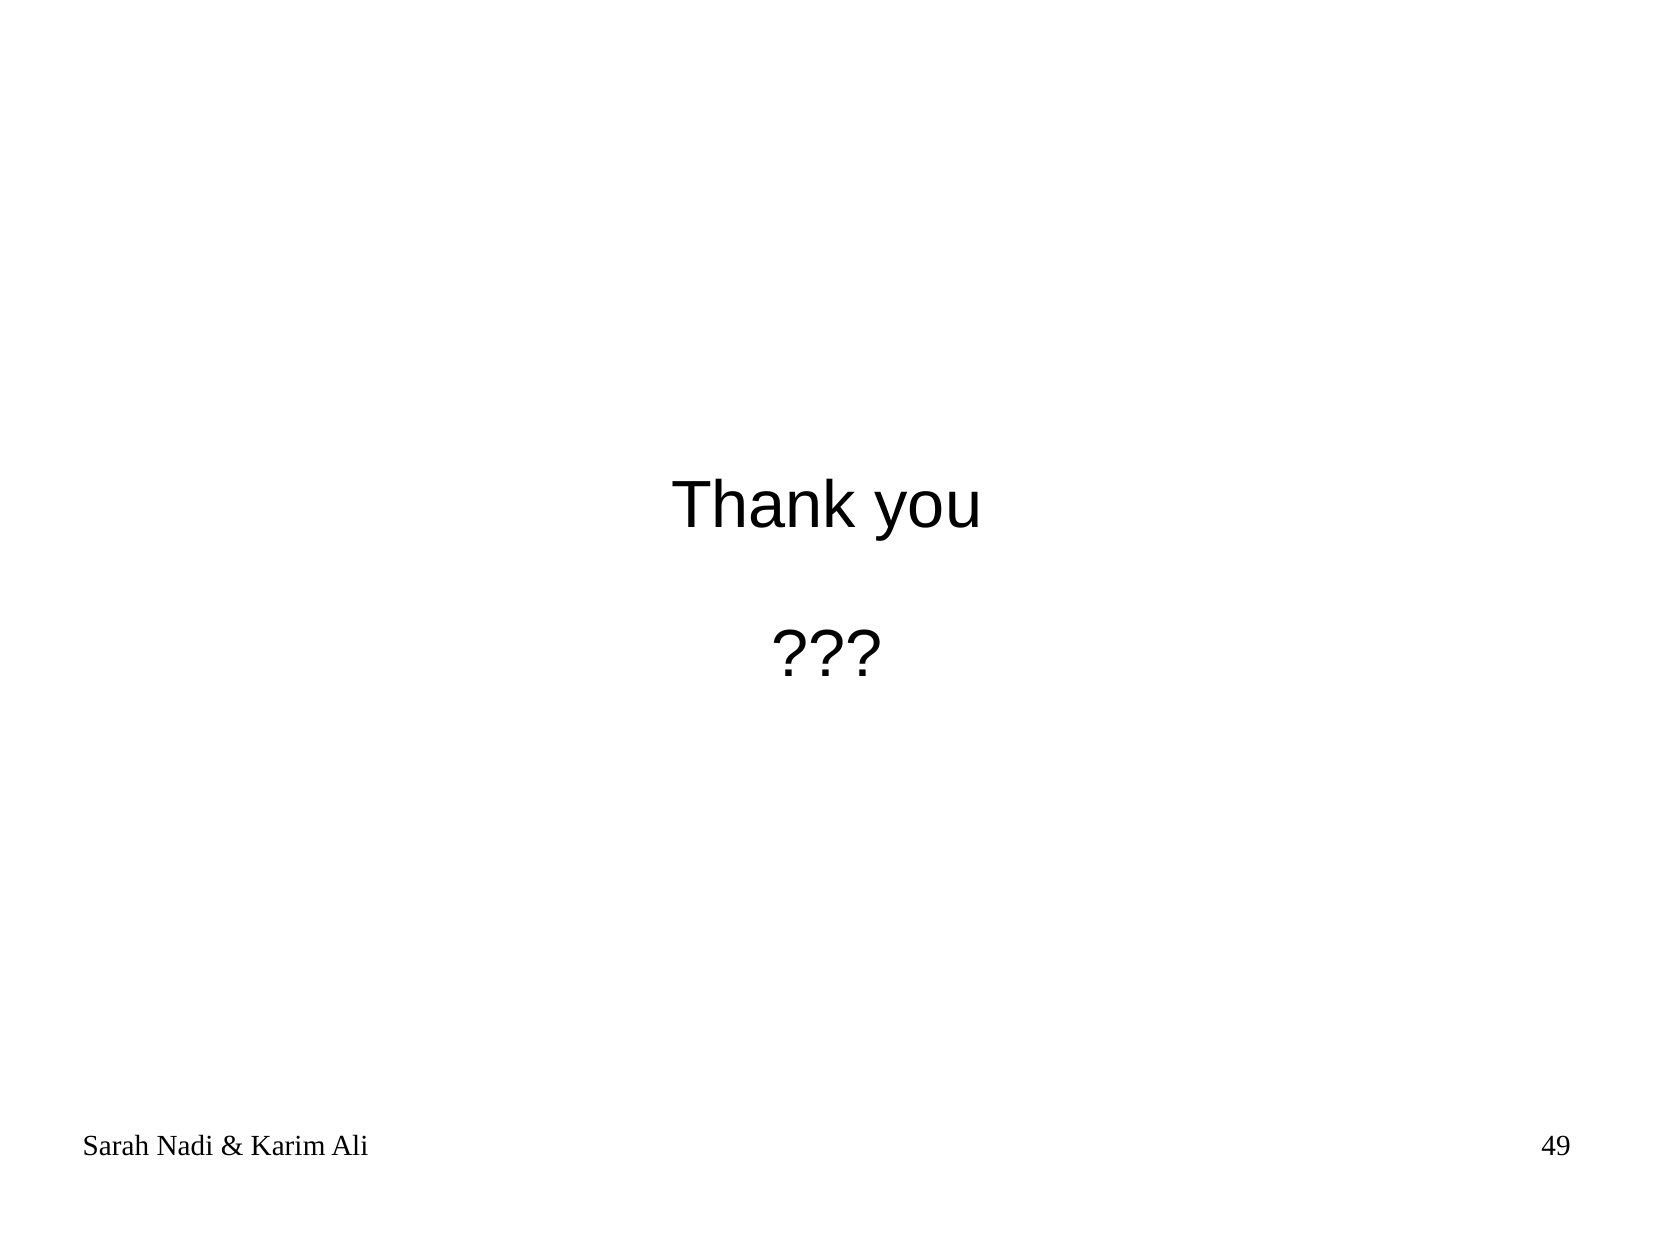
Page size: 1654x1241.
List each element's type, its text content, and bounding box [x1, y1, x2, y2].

subtitle Thank you ??? [82, 56, 1571, 1102]
